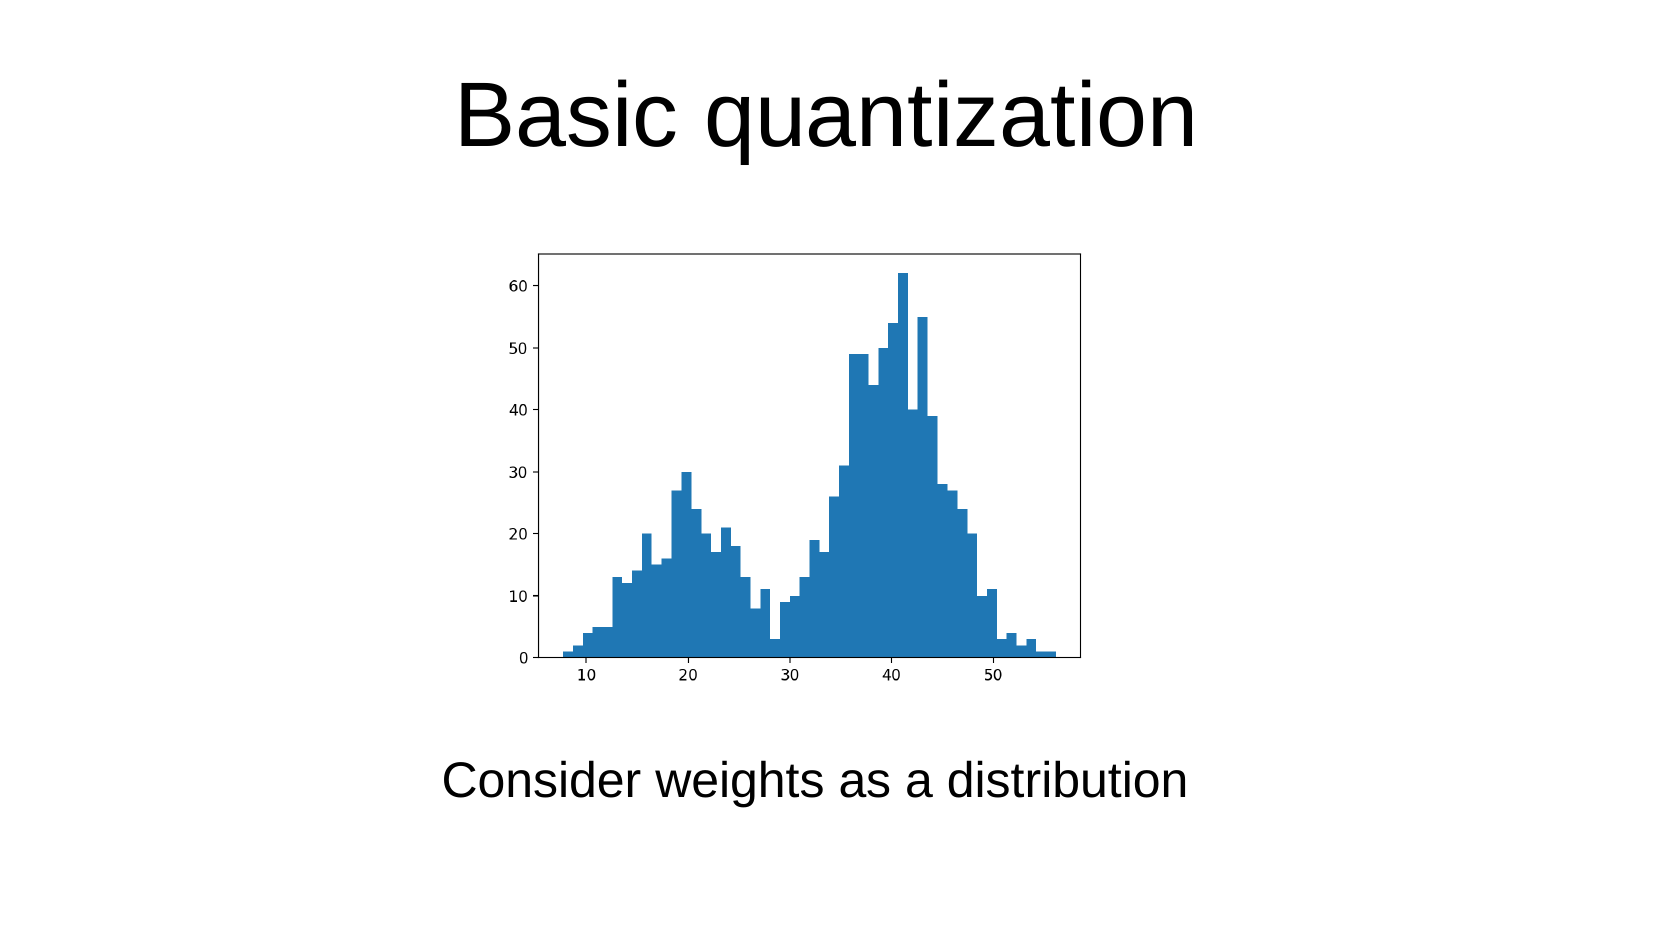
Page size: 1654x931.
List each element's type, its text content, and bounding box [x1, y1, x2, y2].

picture [451, 191, 1150, 715]
title Basic quantization [82, 37, 1571, 193]
subtitle Consider weights as a distribution [419, 743, 1211, 817]
